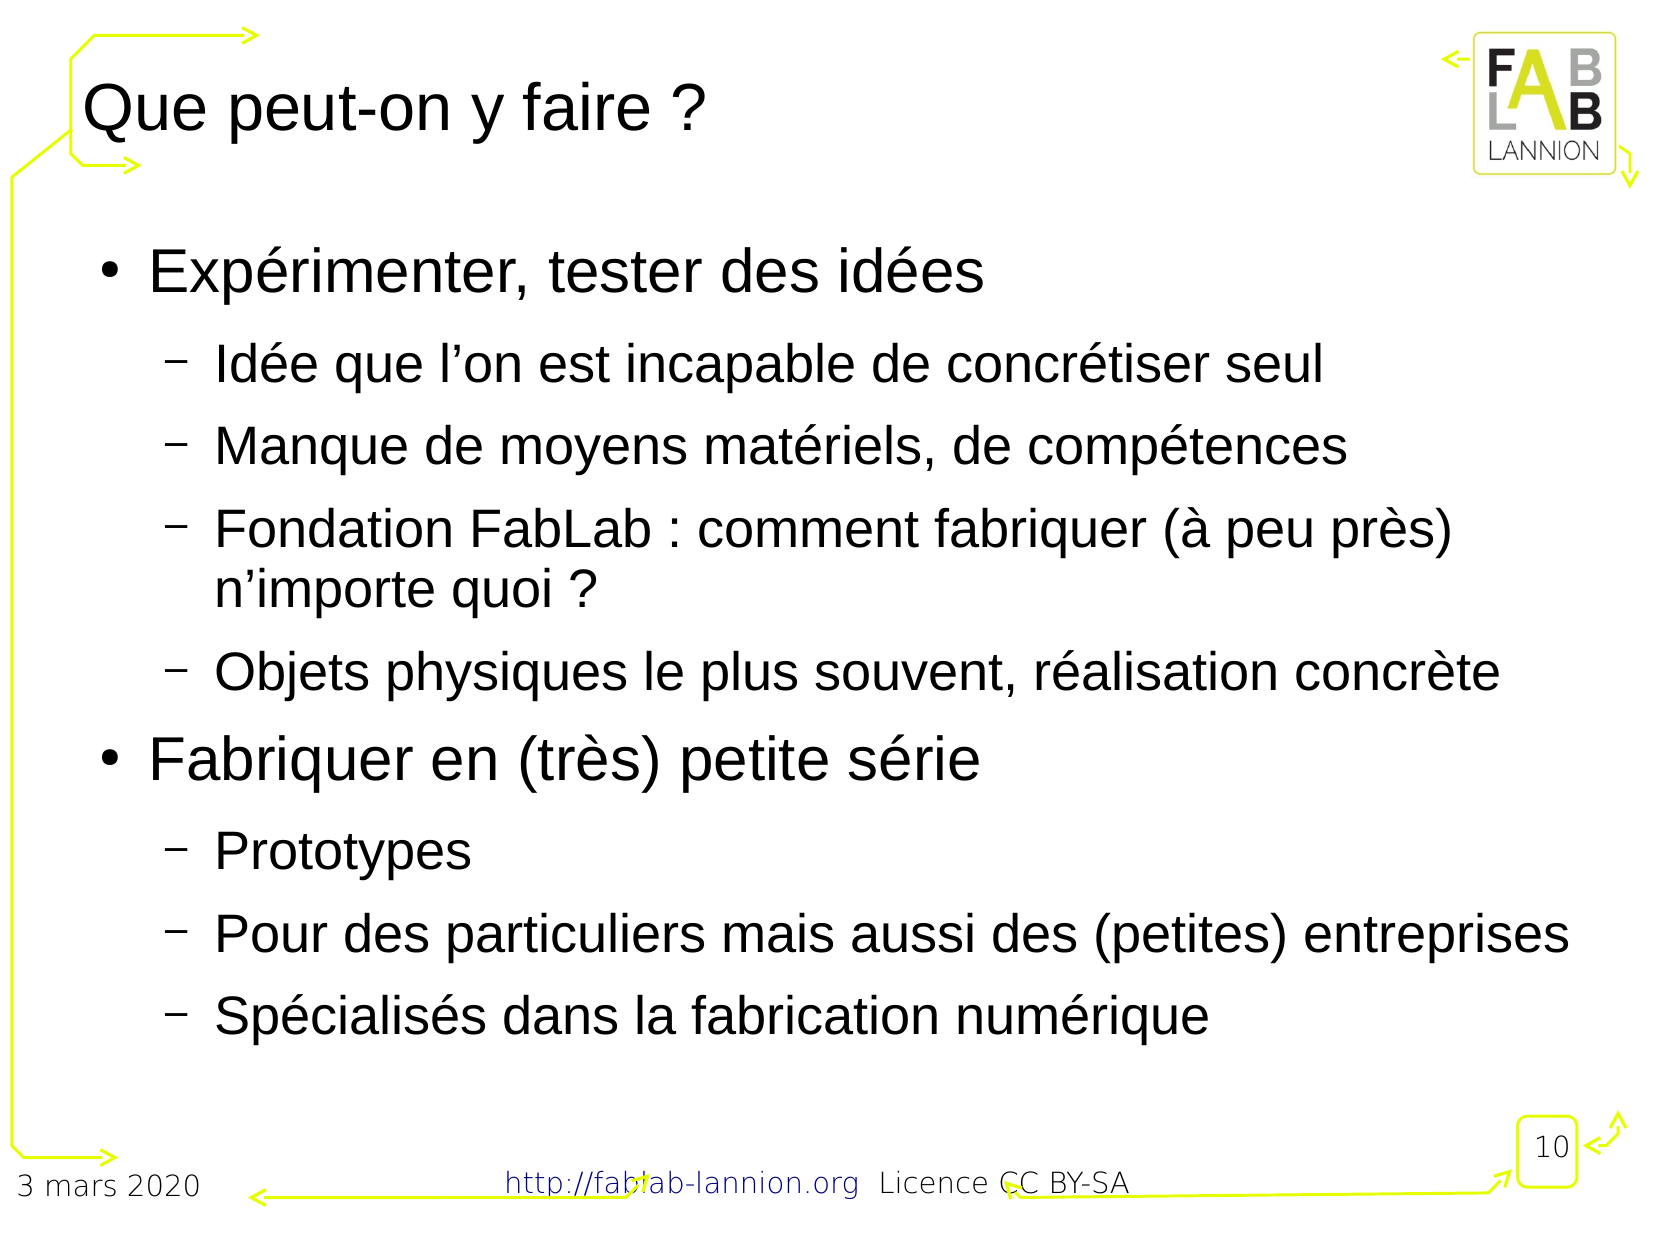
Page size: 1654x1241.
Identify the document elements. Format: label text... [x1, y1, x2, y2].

title Que peut-on y faire ? [82, 49, 1441, 166]
picture [1470, 29, 1619, 178]
list Expérimenter, tester des idées Idée que l’on est incapable de concrétiser seul Manque de moyens matériels, de compétences Fondation FabLab : comment fabriquer (à peu près) n’importe quoi ? Objets physiques le plus souvent, réalisation concrète Fabriquer en (très) petite série Prototypes Pour des particuliers mais aussi des (petites) entreprises Spécialisés dans la fabrication numérique [82, 236, 1571, 1080]
